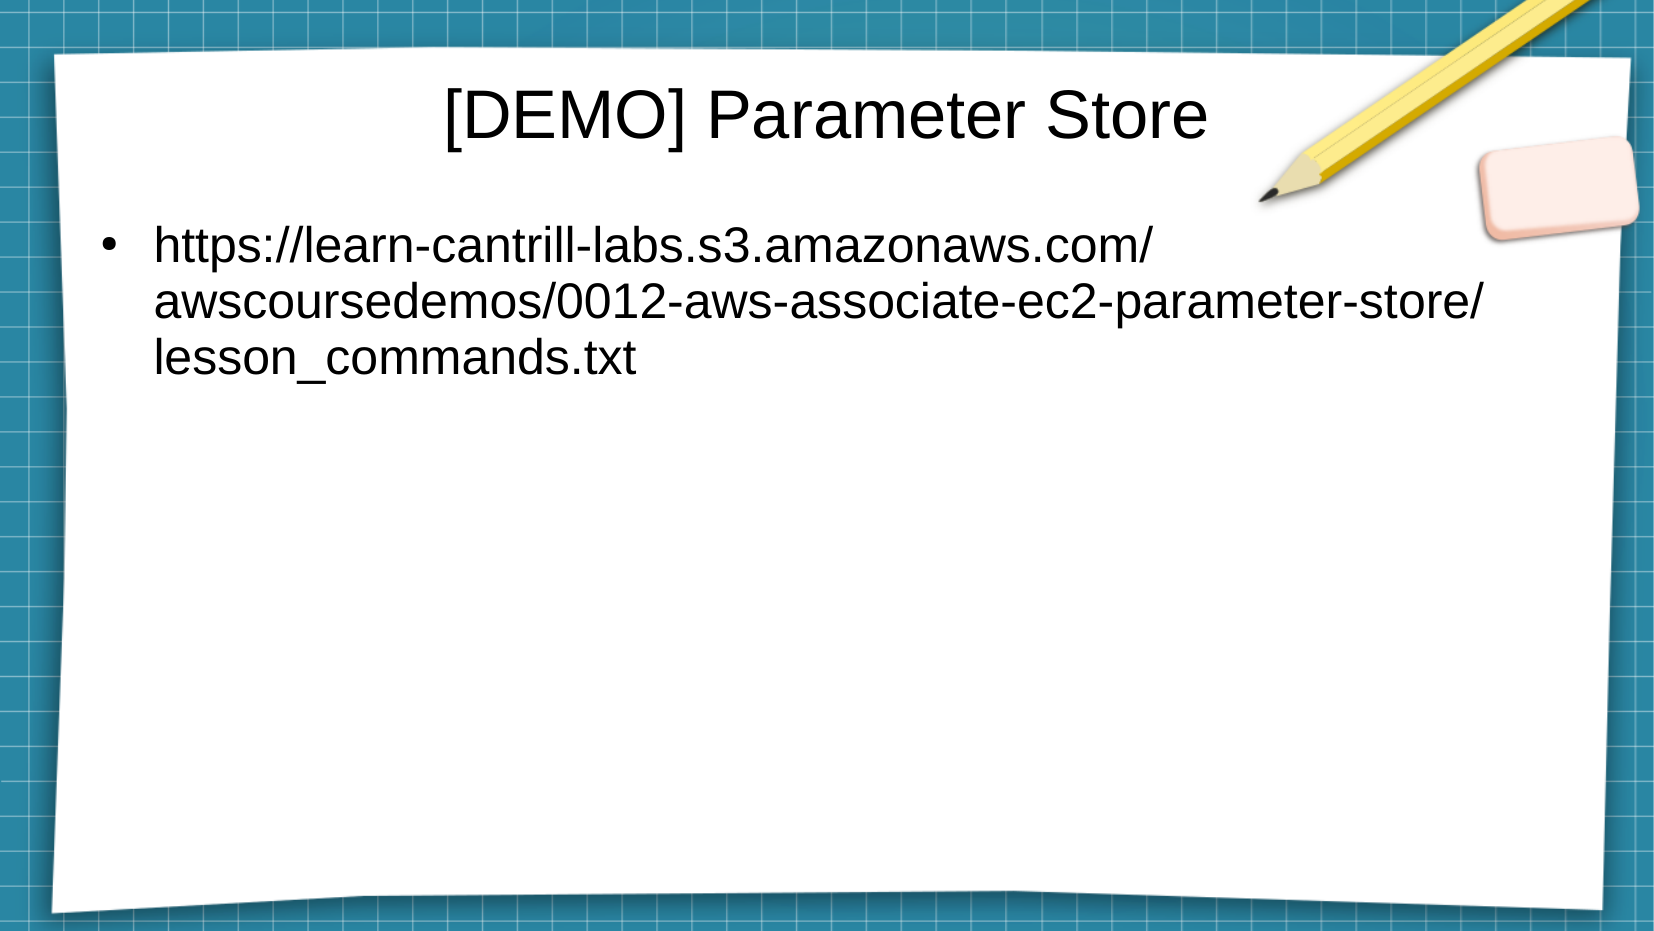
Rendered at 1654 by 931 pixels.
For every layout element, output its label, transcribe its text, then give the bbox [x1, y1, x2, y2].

picture [0, 0, 1654, 931]
list https://learn-cantrill-labs.s3.amazonaws.com/awscoursedemos/0012-aws-associate-ec2-parameter-store/lesson_commands.txt [82, 217, 1571, 758]
title [DEMO] Parameter Store [82, 37, 1571, 193]
